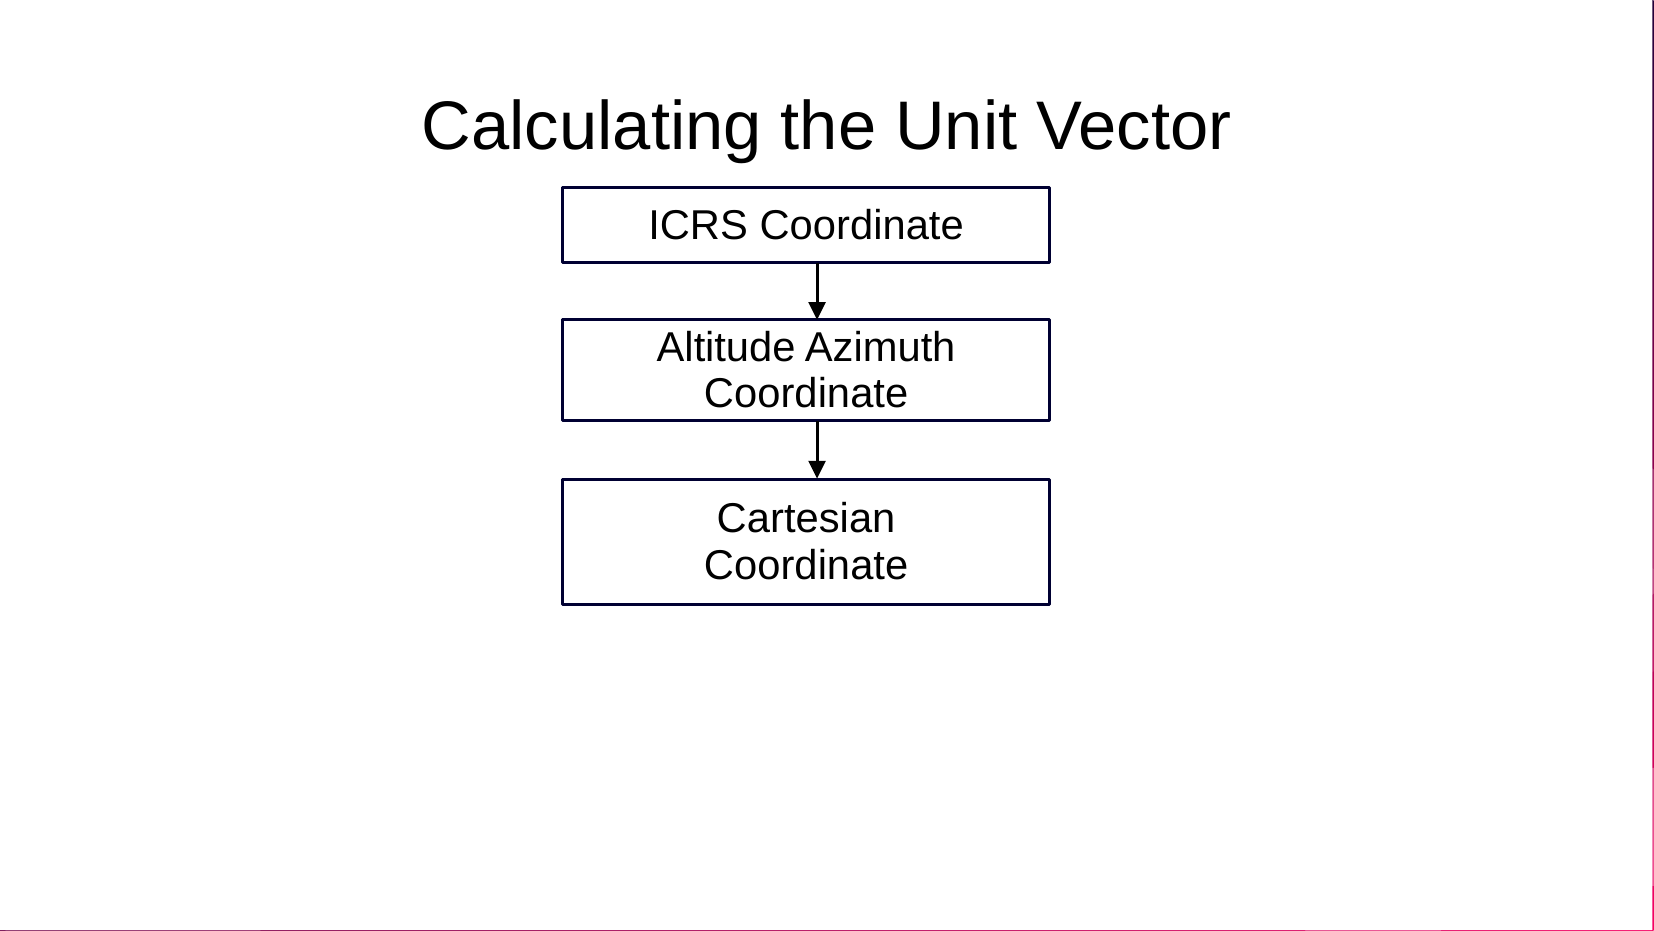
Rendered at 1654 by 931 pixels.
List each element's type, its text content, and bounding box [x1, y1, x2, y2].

title Calculating the Unit Vector [88, 44, 1565, 207]
text_box Altitude Azimuth Coordinate [562, 319, 1050, 421]
text_box Cartesian Coordinate [562, 479, 1050, 605]
text_box ICRS Coordinate [562, 187, 1050, 263]
